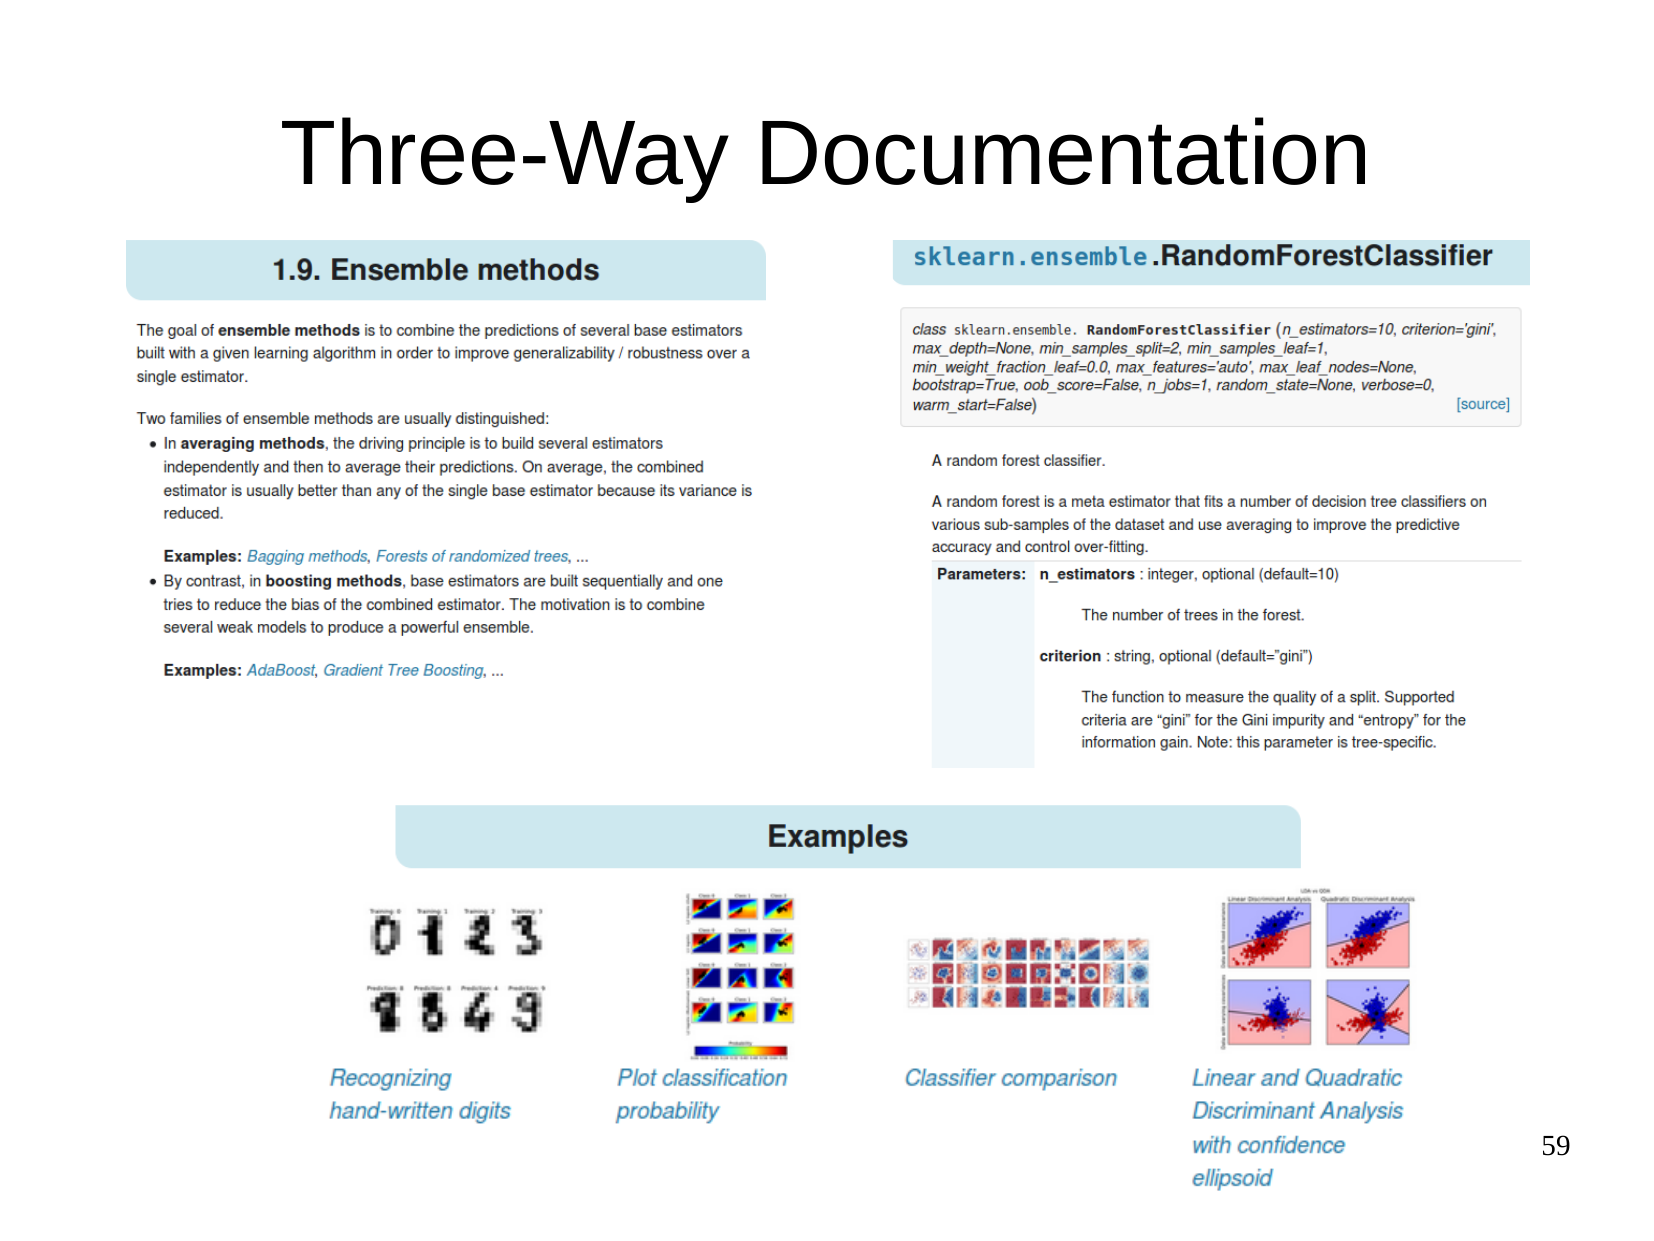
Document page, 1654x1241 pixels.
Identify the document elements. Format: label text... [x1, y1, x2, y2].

picture [892, 240, 1531, 768]
picture [126, 239, 766, 694]
picture [255, 794, 1510, 1231]
title Three-Way Documentation [82, 49, 1571, 257]
